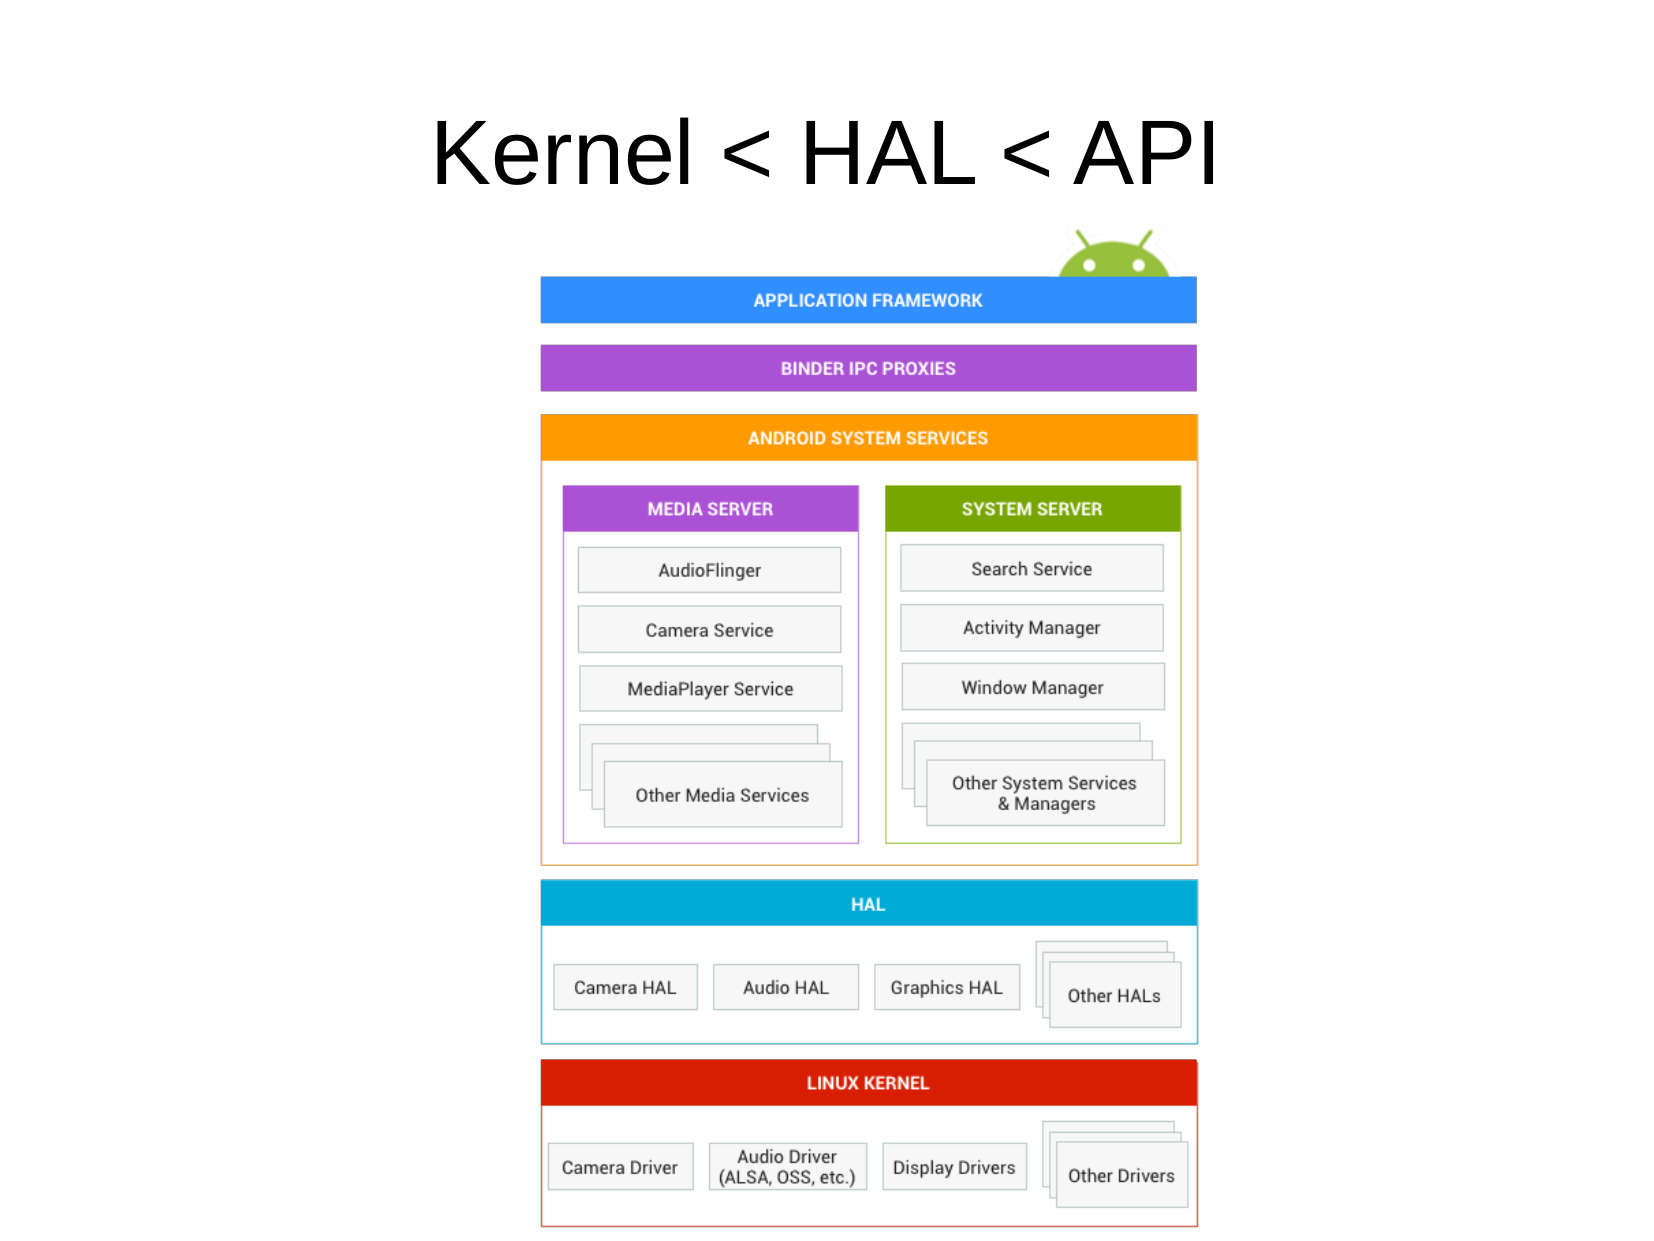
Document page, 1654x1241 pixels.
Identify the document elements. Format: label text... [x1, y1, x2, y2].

picture [537, 221, 1201, 1231]
title Kernel < HAL < API [82, 49, 1571, 257]
